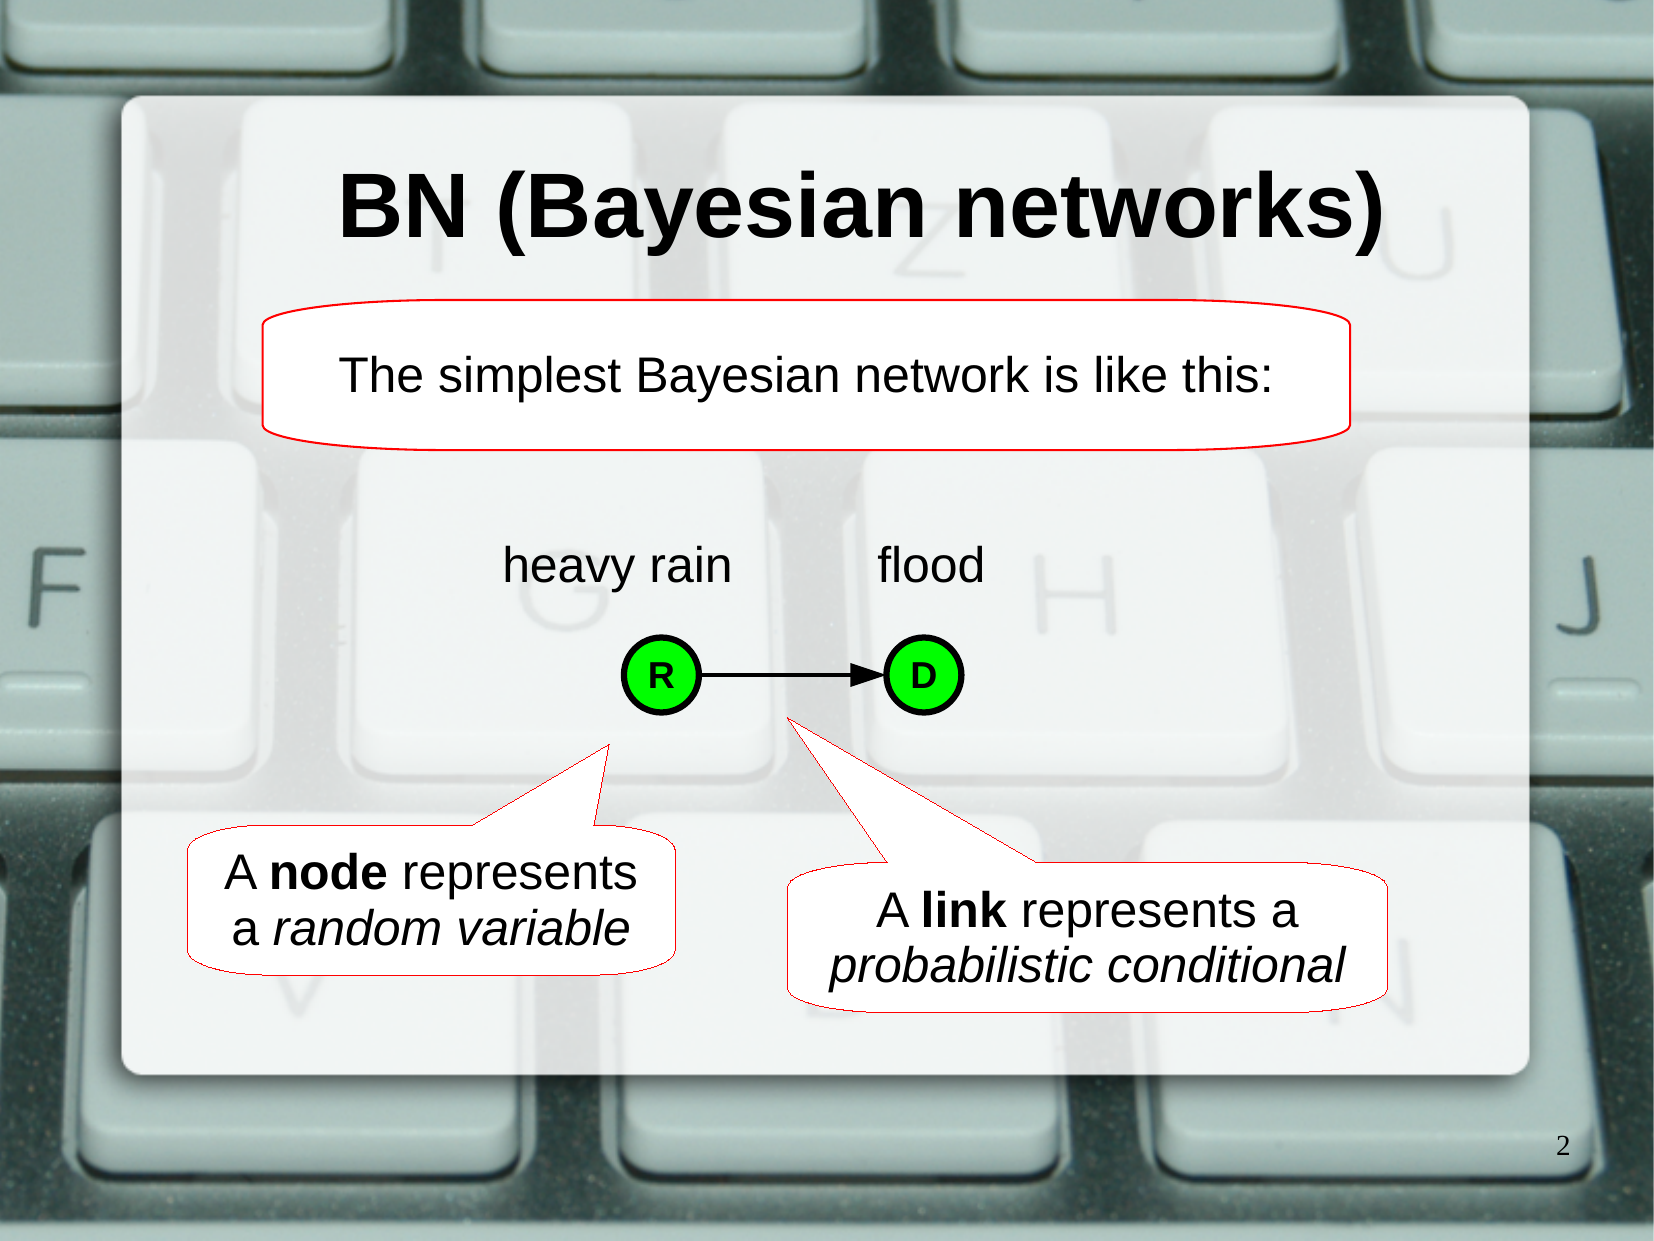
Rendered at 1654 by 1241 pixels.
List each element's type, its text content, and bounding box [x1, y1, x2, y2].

title BN (Bayesian networks) [337, 150, 1388, 263]
picture [0, 0, 1654, 1241]
text_box A node represents a random variable [187, 744, 676, 976]
text_box R [623, 637, 699, 713]
text_box flood [862, 529, 1018, 601]
text_box The simplest Bayesian network is like this: [262, 300, 1351, 451]
text_box A link represents a probabilistic conditional [787, 717, 1388, 1013]
text_box D [886, 637, 962, 713]
text_box heavy rain [487, 529, 765, 601]
